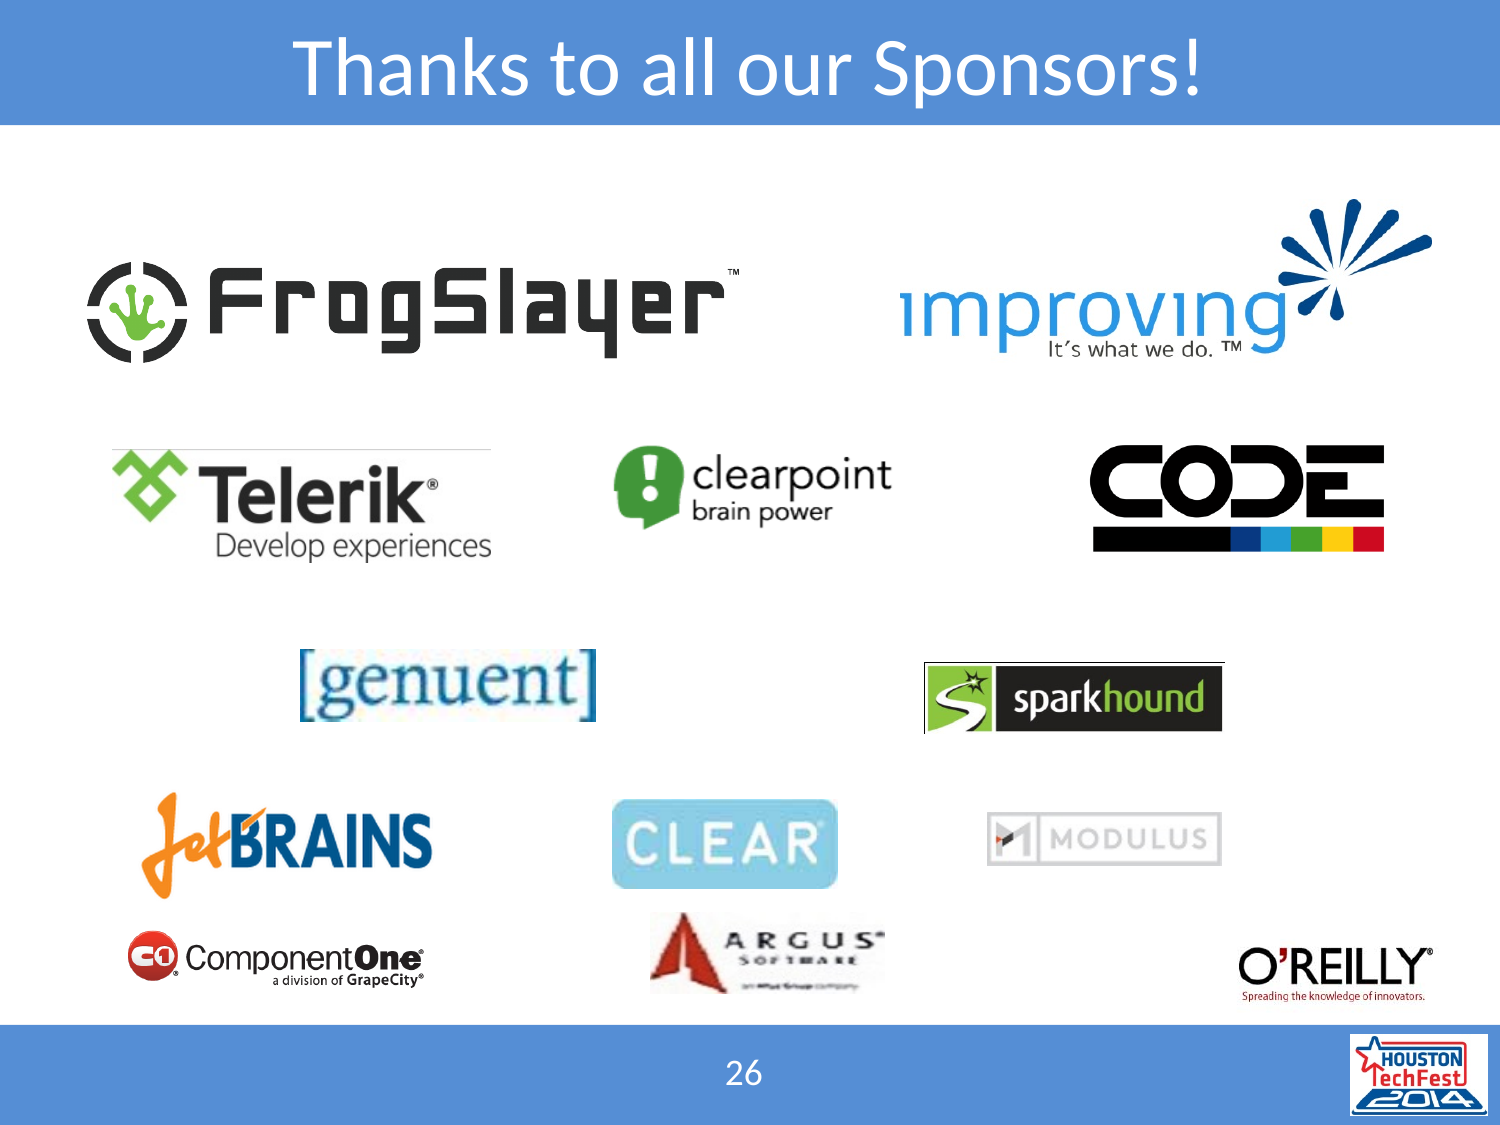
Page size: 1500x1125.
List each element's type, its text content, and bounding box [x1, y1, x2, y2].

picture [112, 449, 491, 563]
picture [612, 799, 838, 889]
picture [900, 199, 1432, 363]
picture [125, 924, 426, 994]
picture [300, 649, 596, 722]
picture [137, 787, 438, 903]
picture [600, 437, 901, 543]
picture [1350, 1034, 1488, 1116]
picture [650, 912, 885, 994]
picture [1087, 437, 1388, 558]
picture [924, 662, 1225, 734]
title Thanks to all our Sponsors! [0, 0, 1500, 125]
picture [1222, 924, 1448, 1013]
picture [987, 812, 1222, 866]
picture [87, 262, 739, 363]
